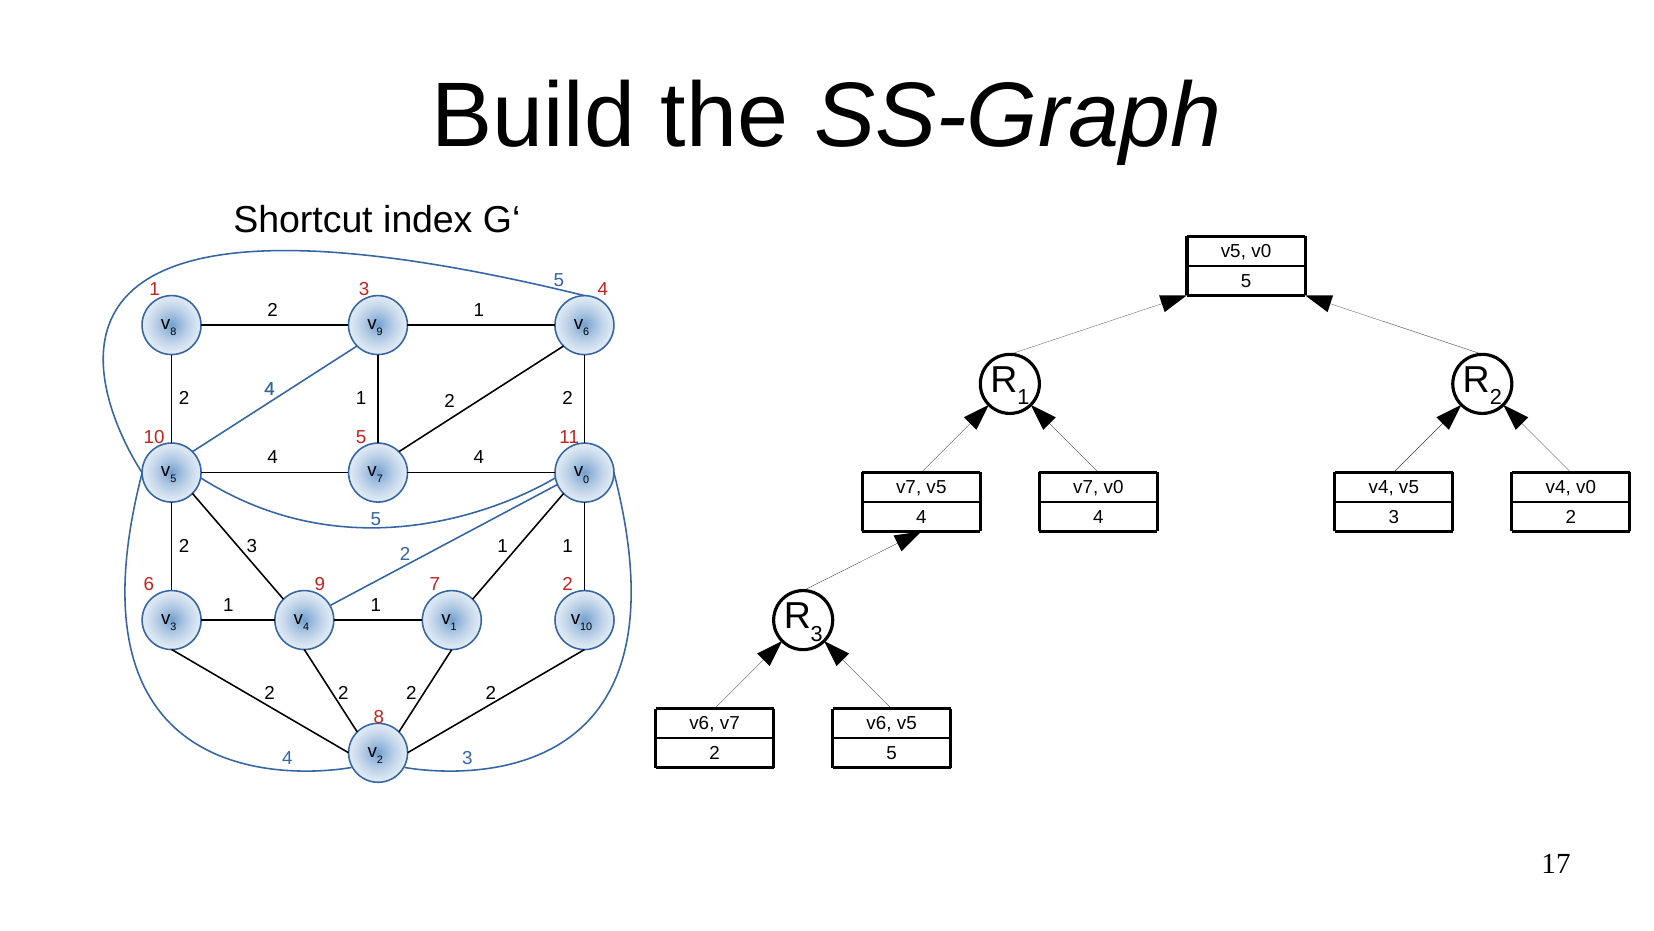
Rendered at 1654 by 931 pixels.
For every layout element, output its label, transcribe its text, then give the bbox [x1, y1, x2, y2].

text_box 2 [657, 739, 772, 766]
text_box v4, v0 [1513, 474, 1628, 501]
text_box 3 [1336, 503, 1451, 530]
text_box 4 [1041, 503, 1156, 530]
text_box v7, v0 [1041, 474, 1156, 501]
text_box R1 [980, 354, 1040, 414]
text_box Shortcut index G‘ [218, 191, 538, 249]
text_box v6, v5 [834, 710, 949, 737]
text_box v5, v0 [1189, 238, 1304, 265]
text_box 5 [1189, 267, 1304, 294]
text_box v4, v5 [1336, 474, 1451, 501]
text_box R2 [1452, 354, 1512, 414]
text_box 4 [864, 503, 979, 530]
text_box 5 [834, 739, 949, 766]
text_box 2 [1513, 503, 1628, 530]
title Build the SS-Graph [82, 37, 1571, 193]
text_box v7, v5 [864, 474, 979, 501]
picture [82, 236, 674, 827]
text_box R3 [773, 590, 833, 650]
text_box v6, v7 [657, 710, 772, 737]
